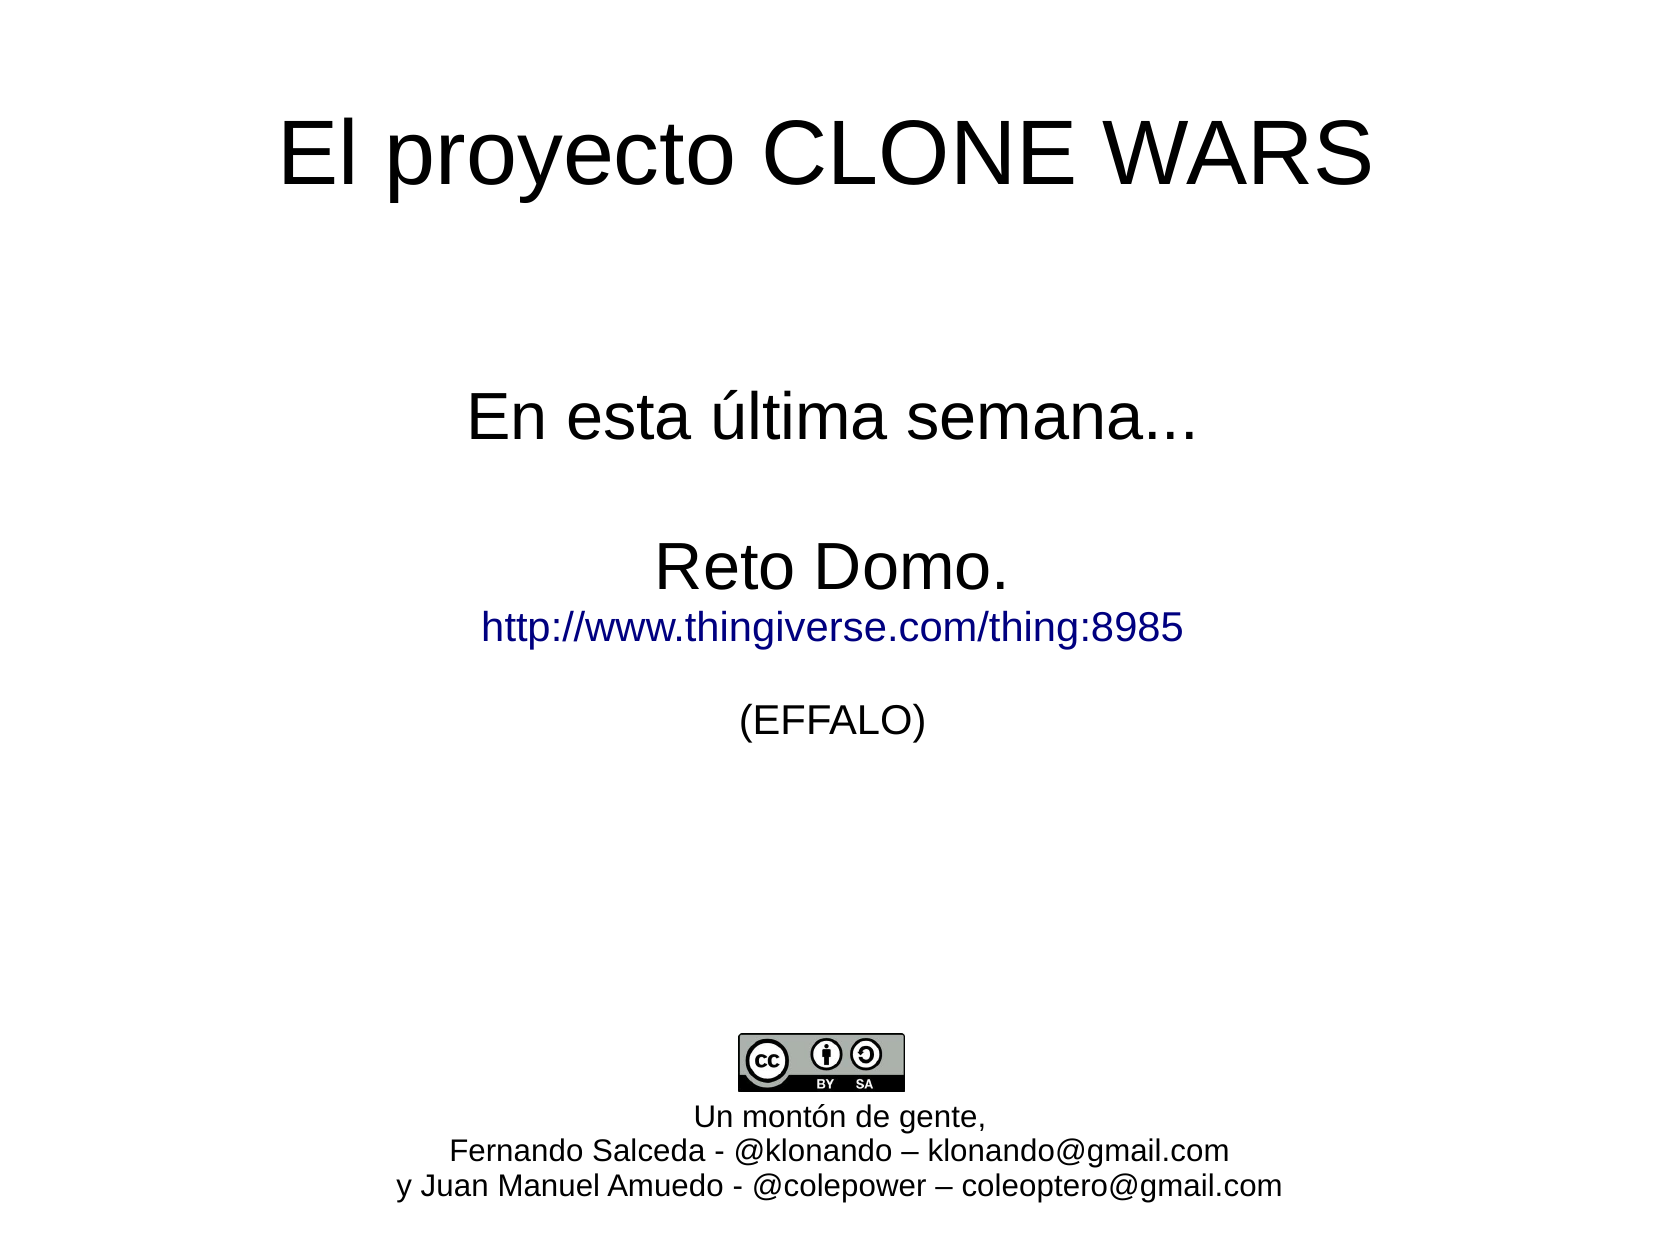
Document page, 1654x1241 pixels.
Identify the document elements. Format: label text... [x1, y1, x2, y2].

text_box Un montón de gente, Fernando Salceda - @klonando – klonando@gmail.com y Juan Manuel Amuedo - @colepower – coleoptero@gmail.com [381, 1091, 1300, 1211]
subtitle En esta última semana... Reto Domo. http://www.thingiverse.com/thing:8985 (EFFALO) [88, 295, 1577, 827]
picture [738, 1033, 905, 1091]
title El proyecto CLONE WARS [82, 49, 1571, 257]
